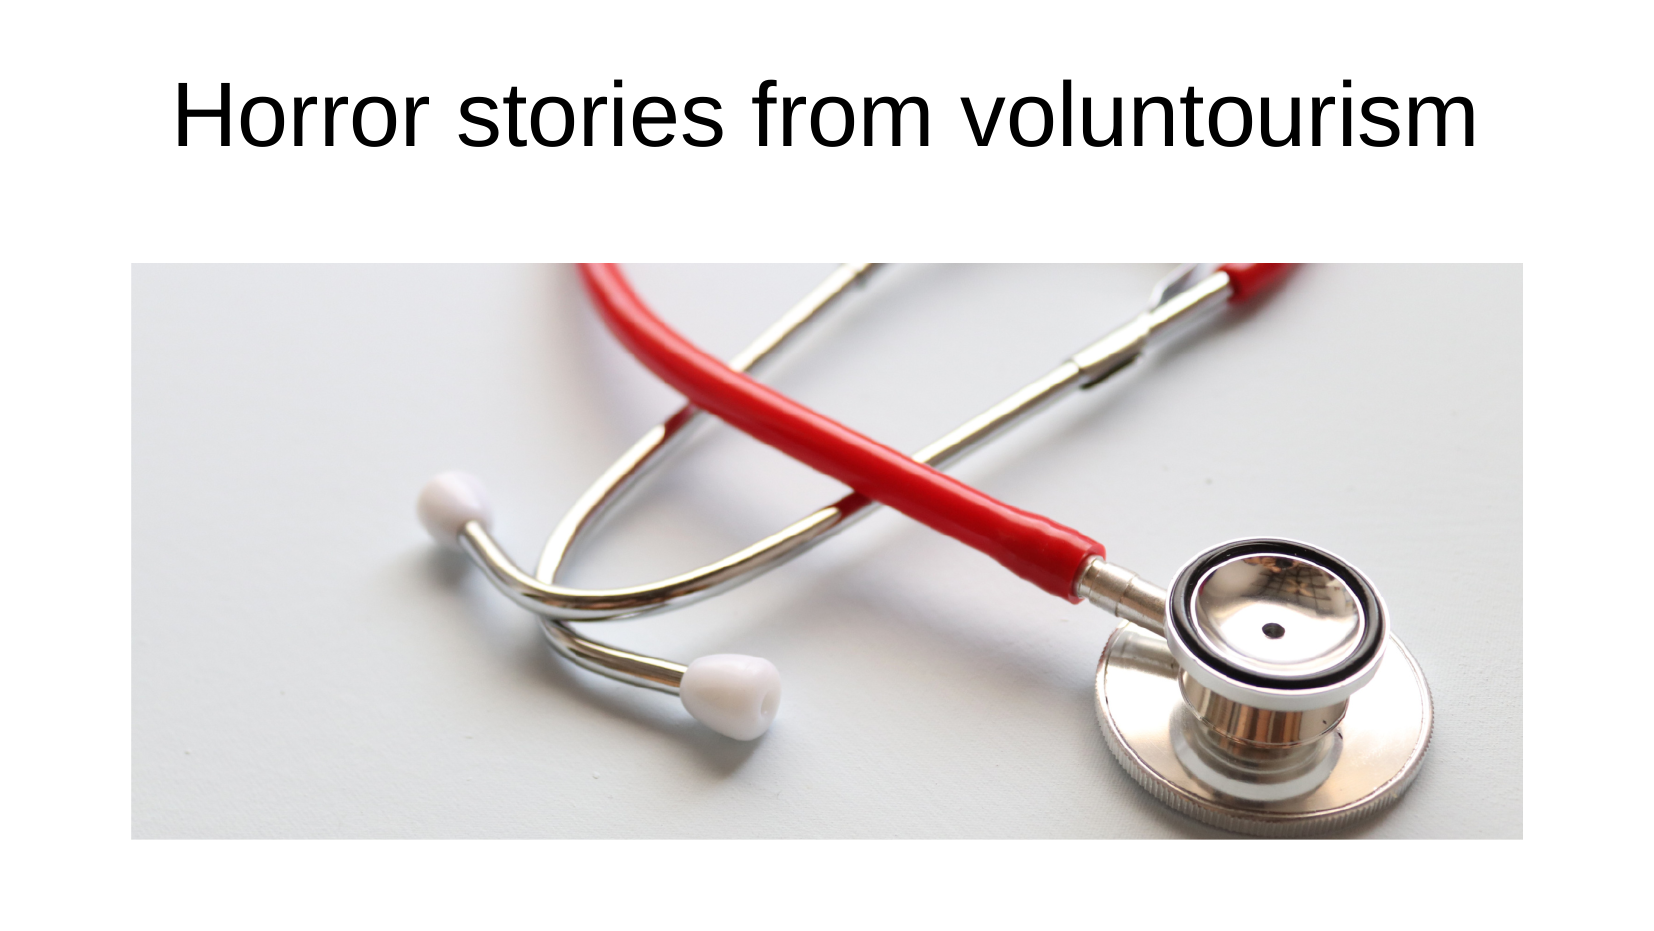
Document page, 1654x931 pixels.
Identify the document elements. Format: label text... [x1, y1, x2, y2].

title Horror stories from voluntourism [82, 37, 1571, 193]
picture [131, 262, 1523, 840]
